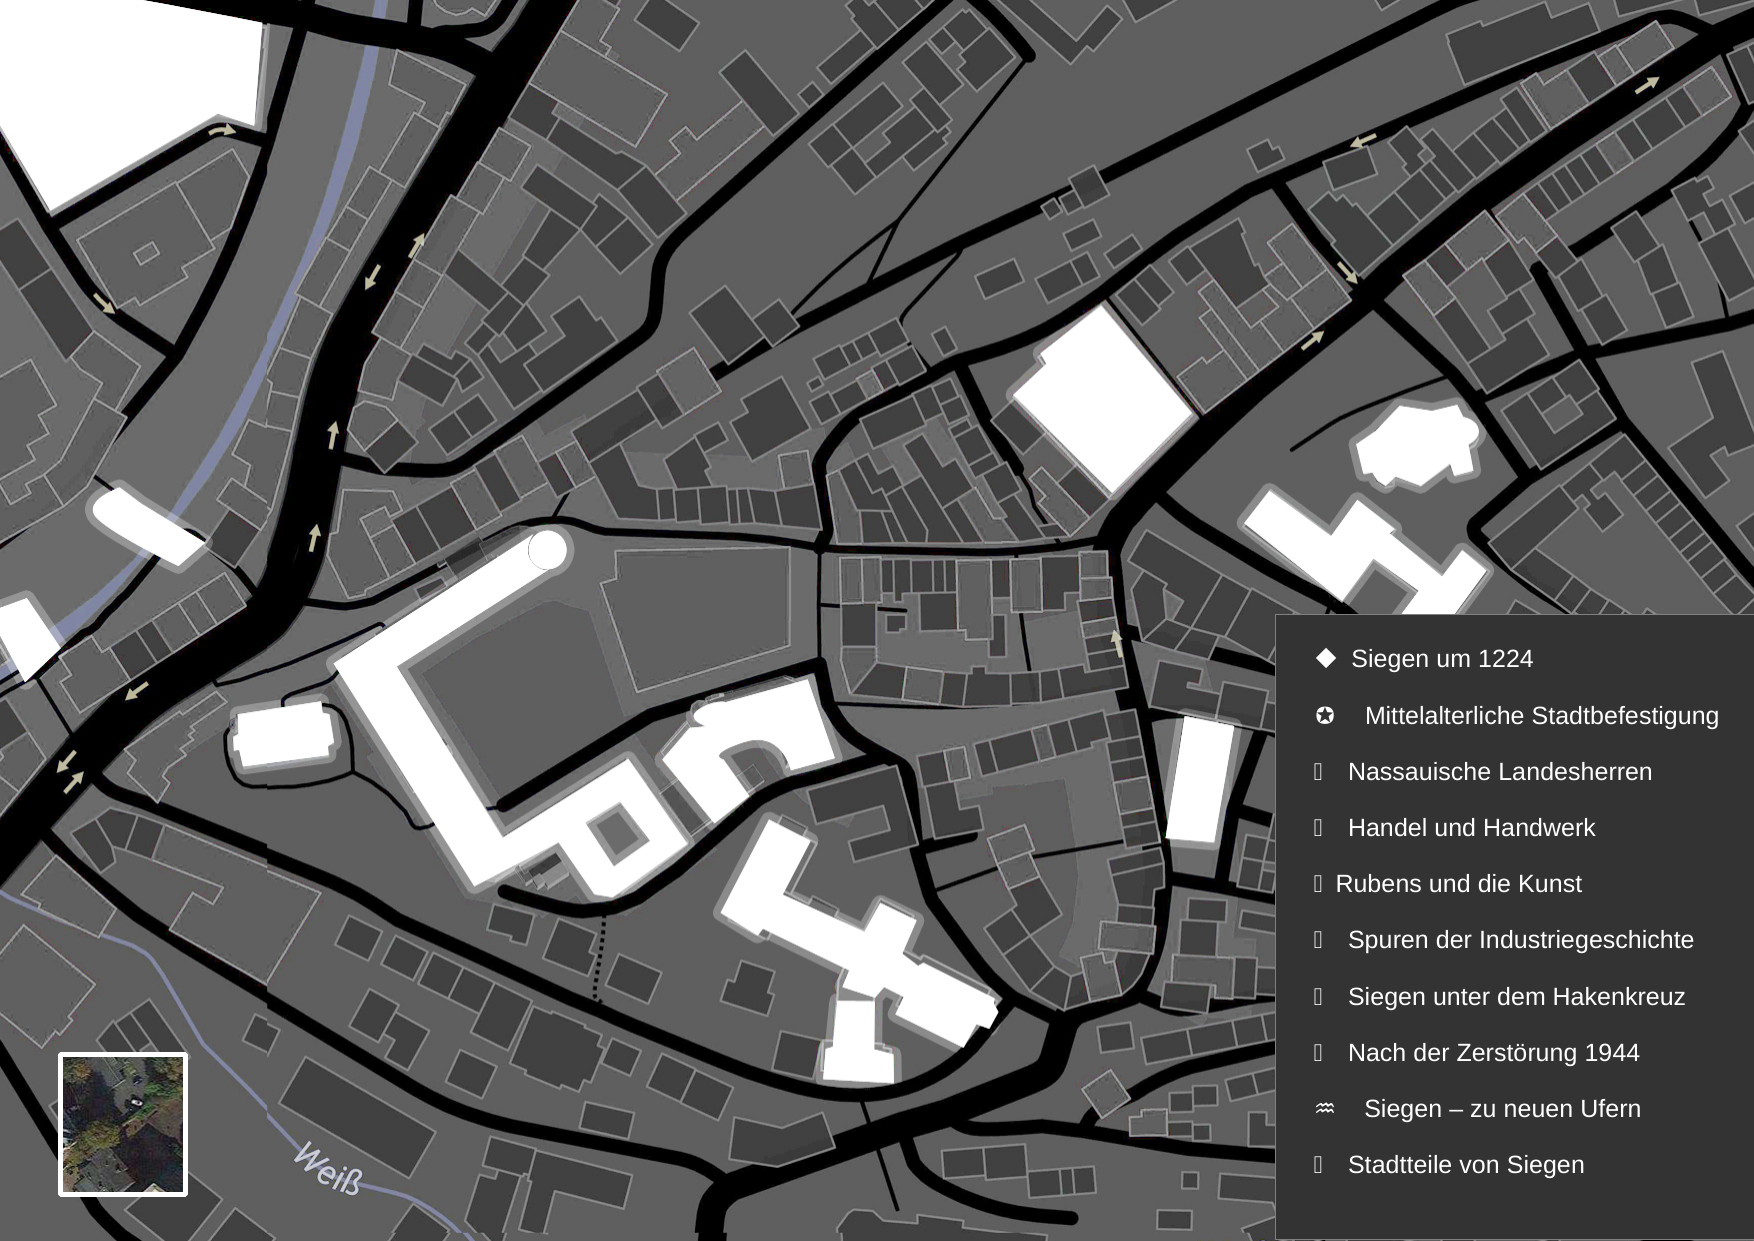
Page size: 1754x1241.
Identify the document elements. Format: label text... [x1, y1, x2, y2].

text_box  Siegen um 1224  Mittelalterliche Stadtbefestigung  Nassauische Landesherren  Handel und Handwerk  Rubens und die Kunst  Spuren der Industriegeschichte  Siegen unter dem Hakenkreuz  Nach der Zerstörung 1944  Siegen – zu neuen Ufern  Stadtteile von Siegen [1299, 637, 1754, 1241]
picture [0, 0, 1754, 1241]
text_box [1275, 614, 1754, 1240]
